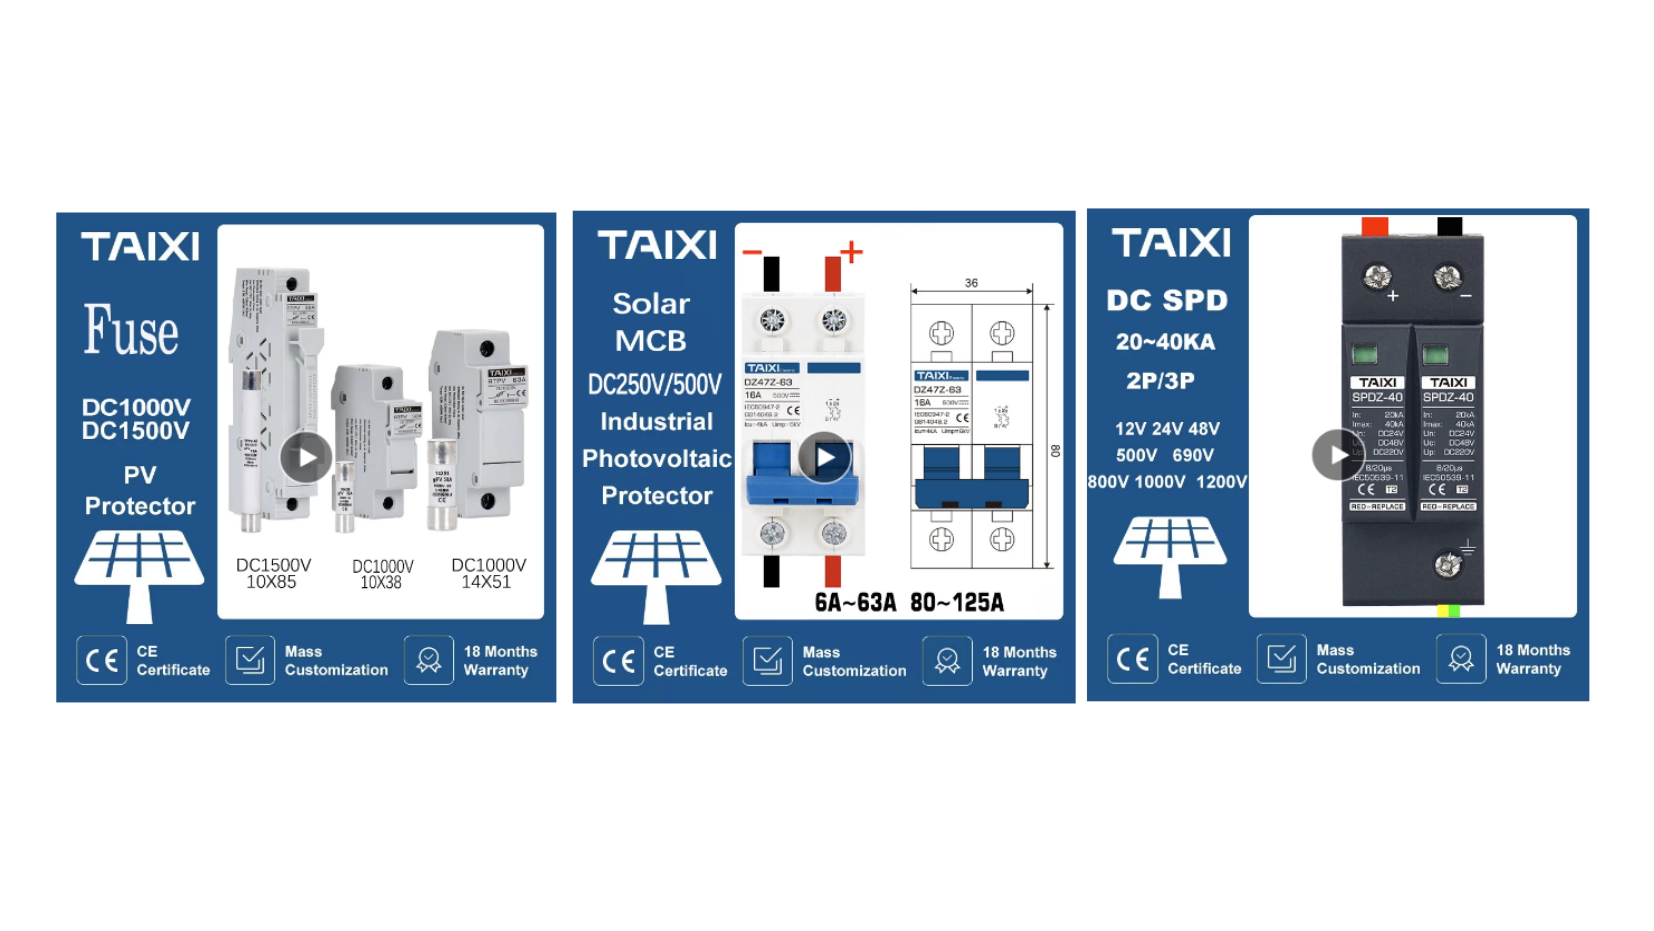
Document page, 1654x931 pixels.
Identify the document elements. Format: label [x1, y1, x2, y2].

picture [565, 202, 1595, 709]
picture [53, 206, 562, 709]
